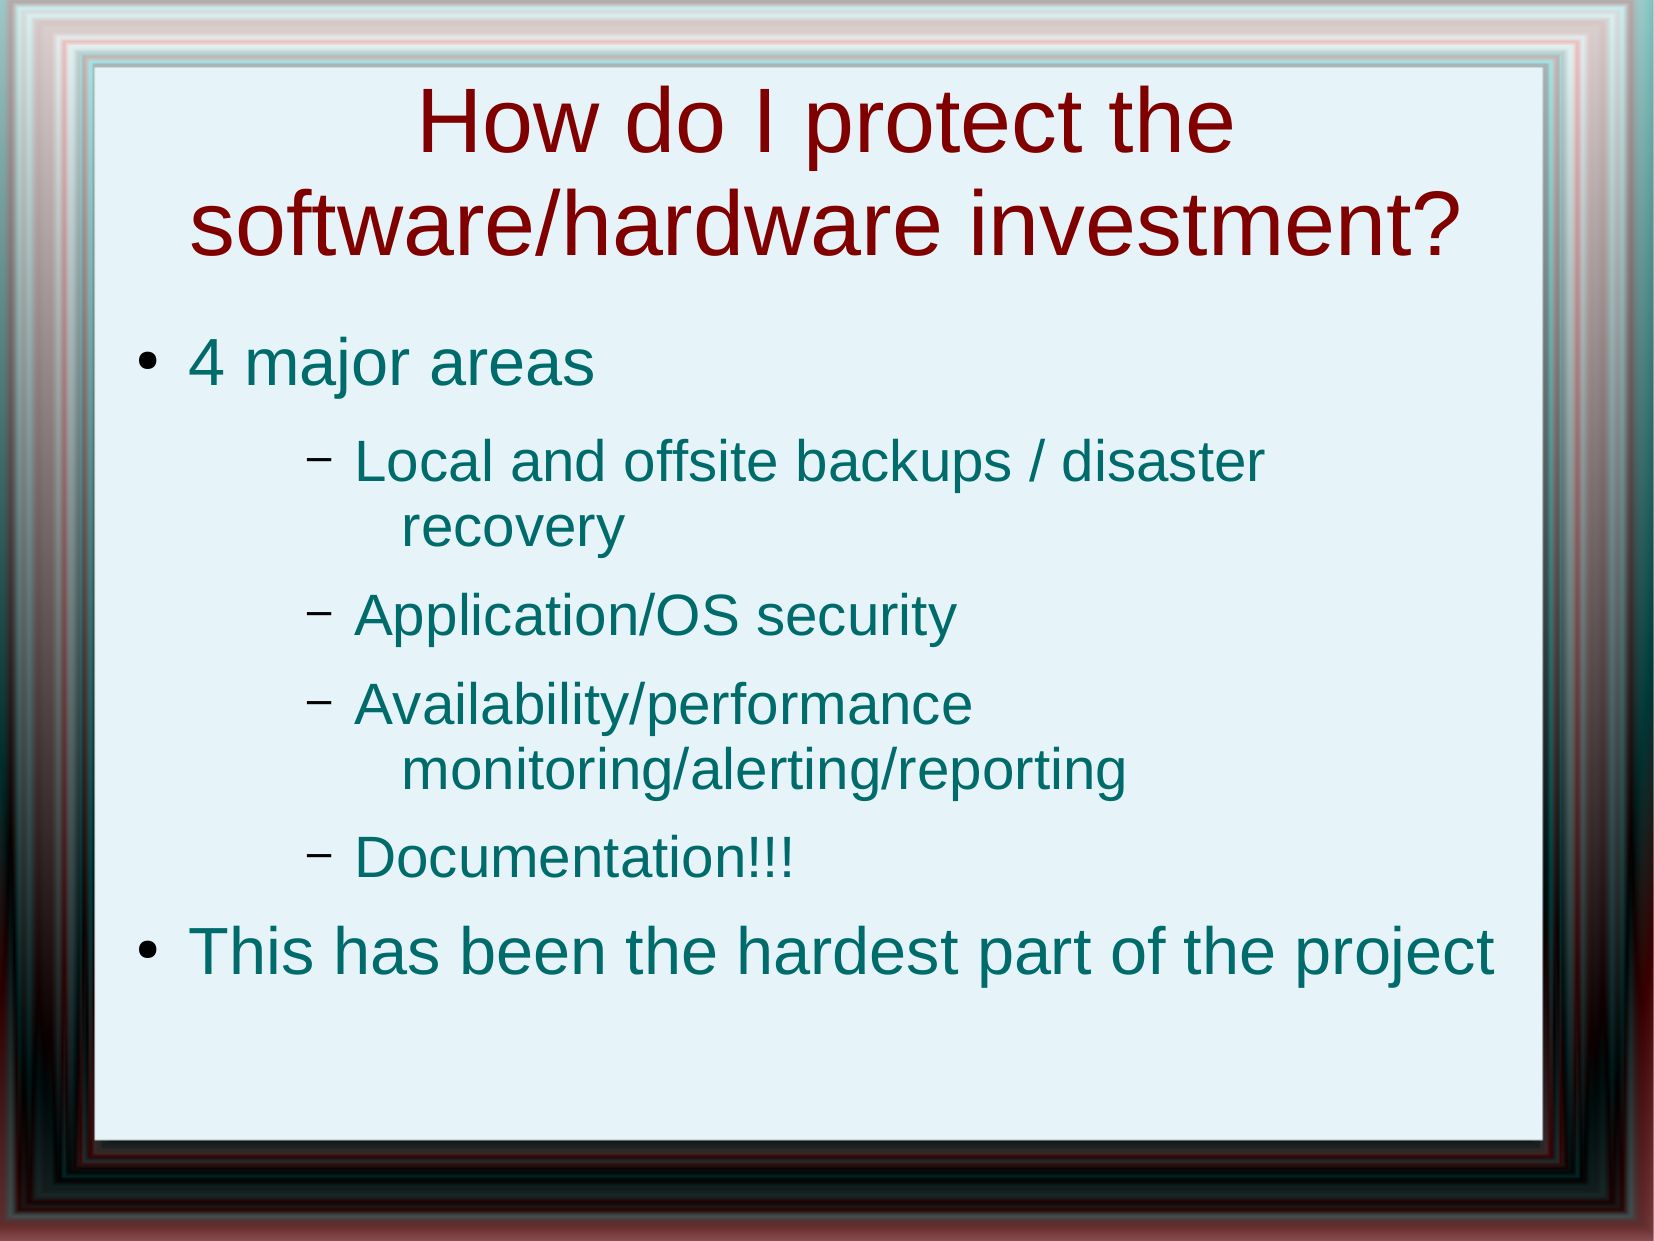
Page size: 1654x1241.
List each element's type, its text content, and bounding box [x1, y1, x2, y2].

picture [0, 0, 1654, 1241]
title How do I protect the software/hardware investment? [118, 69, 1536, 276]
list 4 major areas Local and offsite backups / disaster recovery Application/OS security Availability/performance monitoring/alerting/reporting Documentation!!! This has been the hardest part of the project [118, 324, 1506, 1129]
